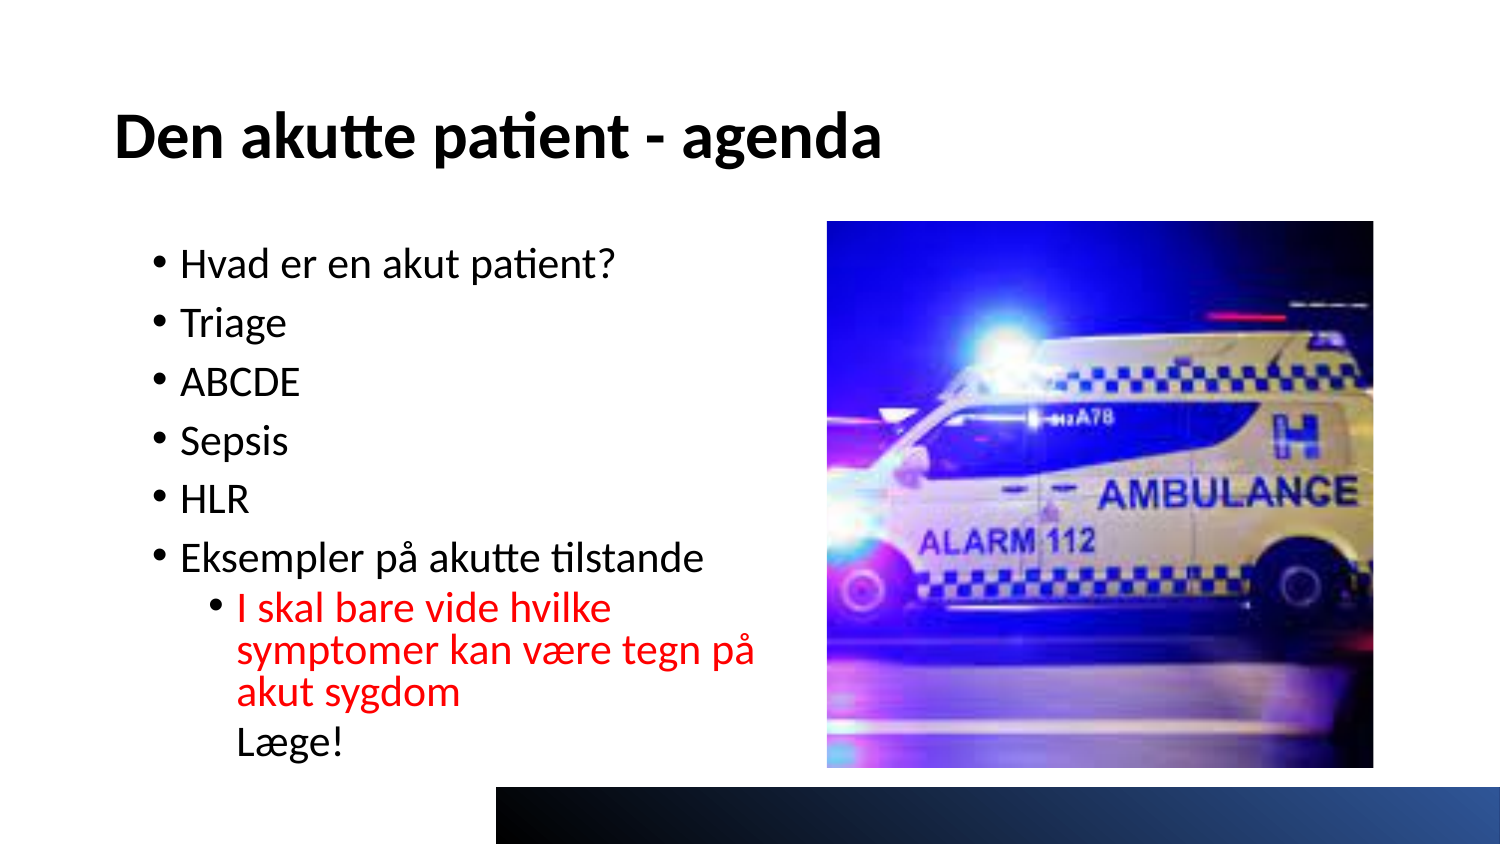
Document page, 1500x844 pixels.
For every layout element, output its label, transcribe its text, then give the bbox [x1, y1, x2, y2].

picture [826, 221, 1374, 768]
text_box [0, 0, 1500, 844]
text_box Den akutte patient - agenda [103, 72, 958, 179]
text_box Hvad er en akut patient? Triage ABCDE Sepsis HLR Eksempler på akutte tilstande I skal bare vide hvilke symptomer kan være tegn på akut sygdom Læge! [139, 239, 808, 782]
